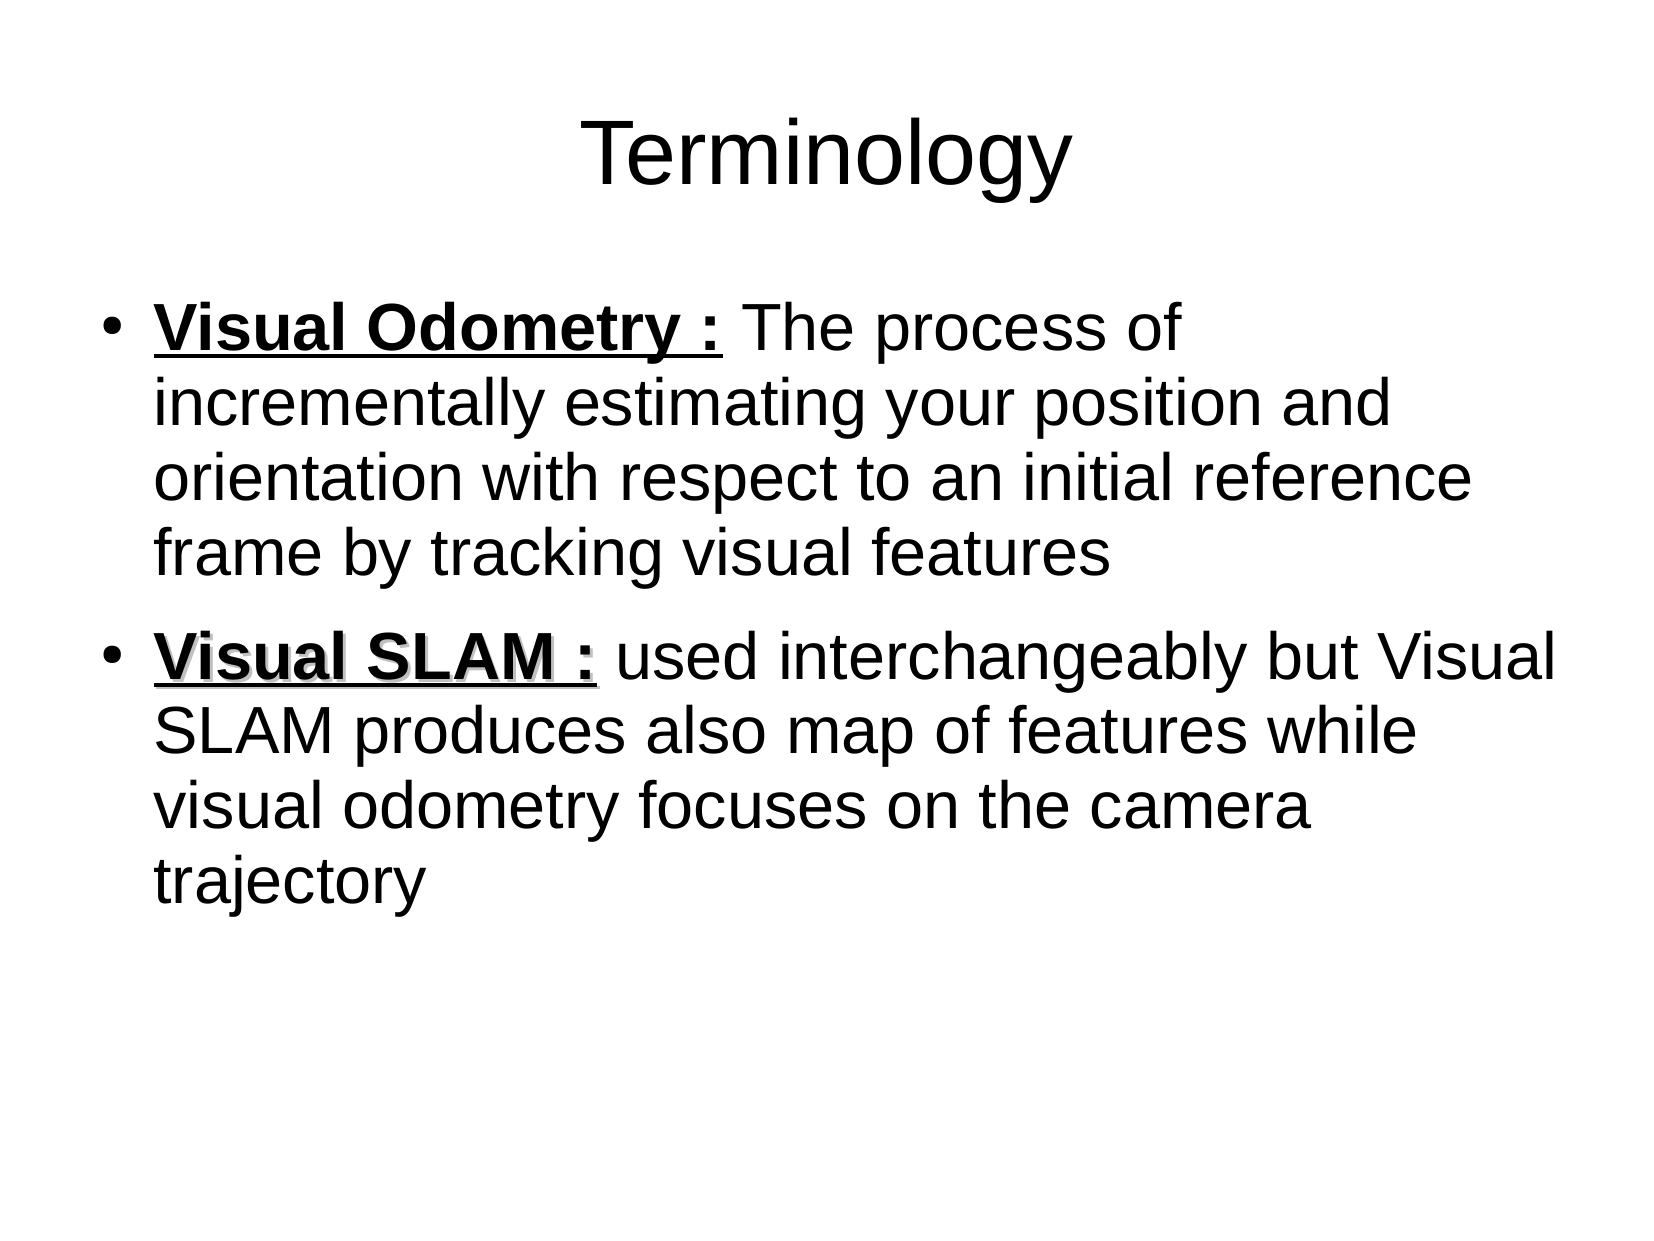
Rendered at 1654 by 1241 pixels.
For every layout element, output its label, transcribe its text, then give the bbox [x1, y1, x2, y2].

title Terminology [82, 49, 1571, 257]
list Visual Odometry : The process of incrementally estimating your position and orientation with respect to an initial reference frame by tracking visual features Visual SLAM : used interchangeably but Visual SLAM produces also map of features while visual odometry focuses on the camera trajectory [82, 290, 1571, 1010]
